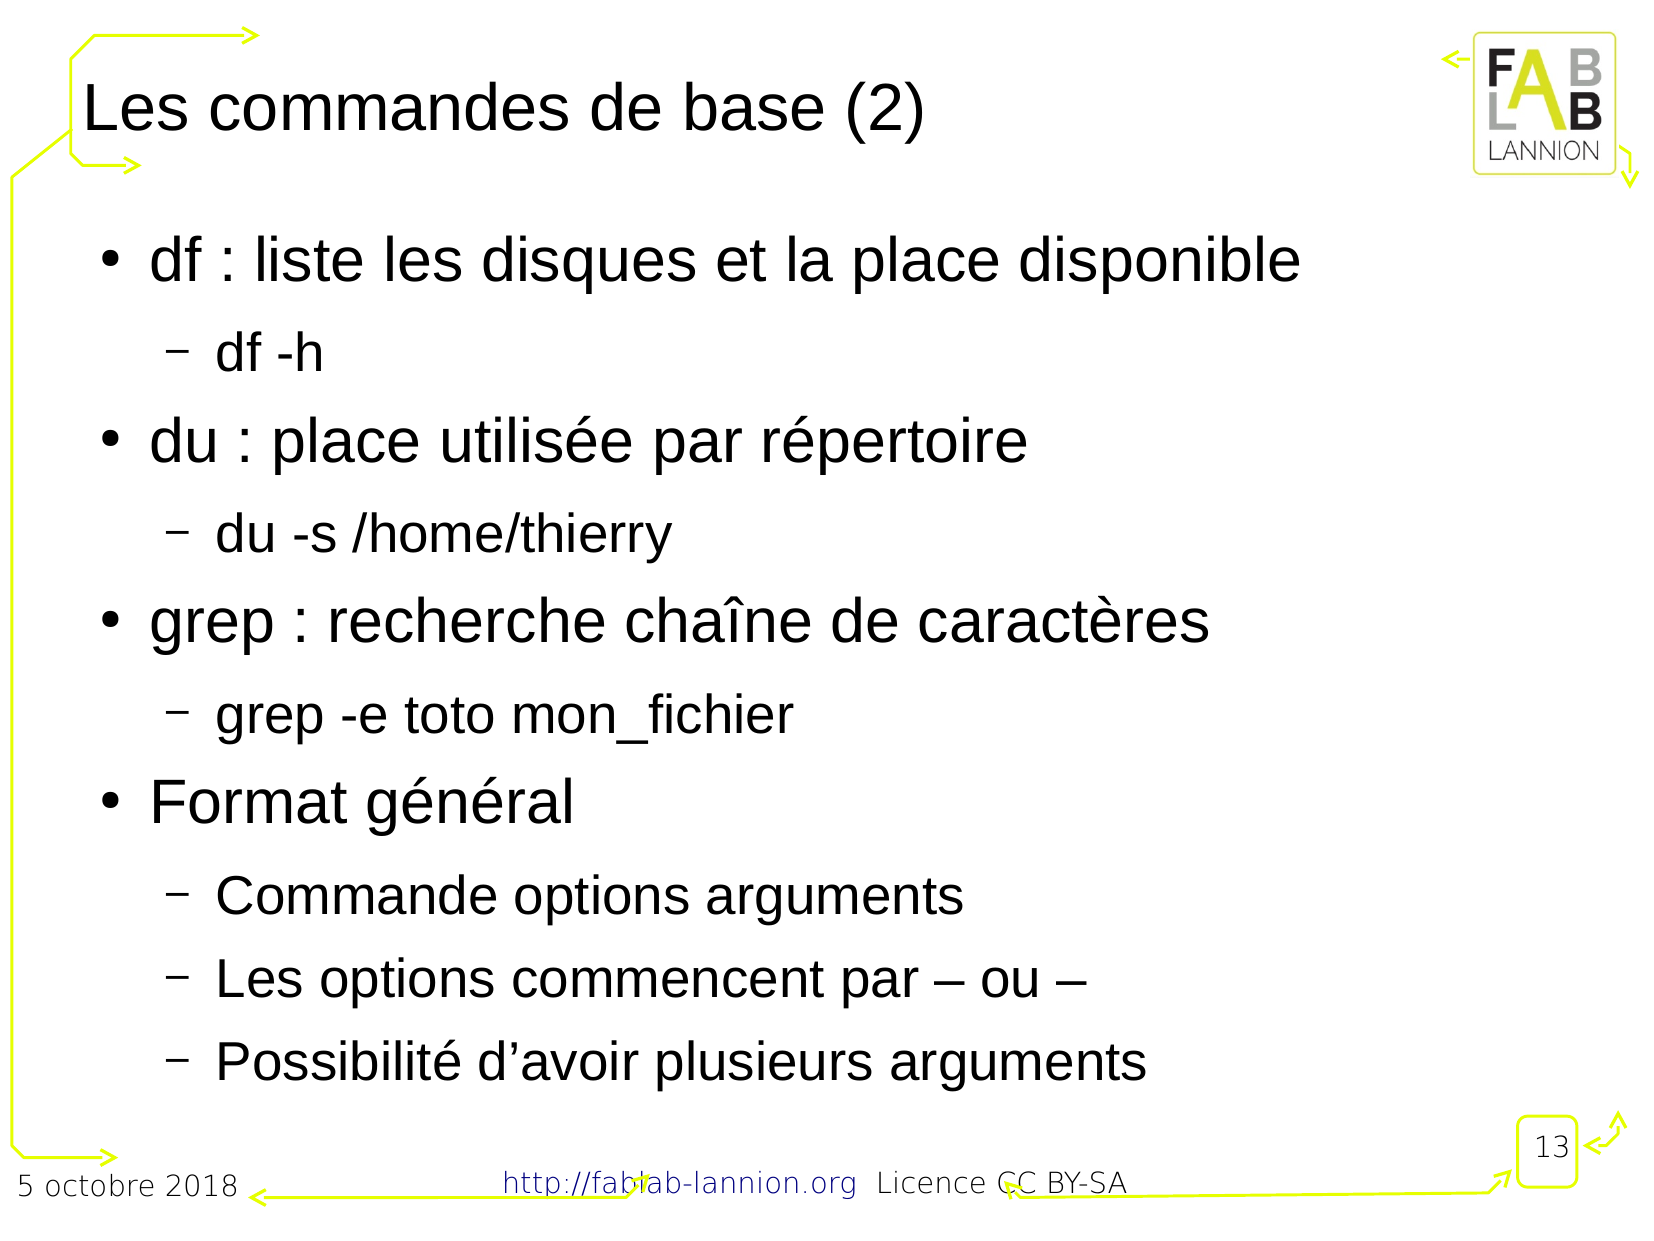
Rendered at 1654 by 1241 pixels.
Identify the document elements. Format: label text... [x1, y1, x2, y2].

list df : liste les disques et la place disponible df -h du : place utilisée par répertoire du -s /home/thierry grep : recherche chaîne de caractères grep -e toto mon_fichier Format général Commande options arguments Les options commencent par – ou – Possibilité d’avoir plusieurs arguments [82, 224, 1571, 1099]
picture [1470, 29, 1619, 178]
title Les commandes de base (2) [82, 49, 1441, 166]
